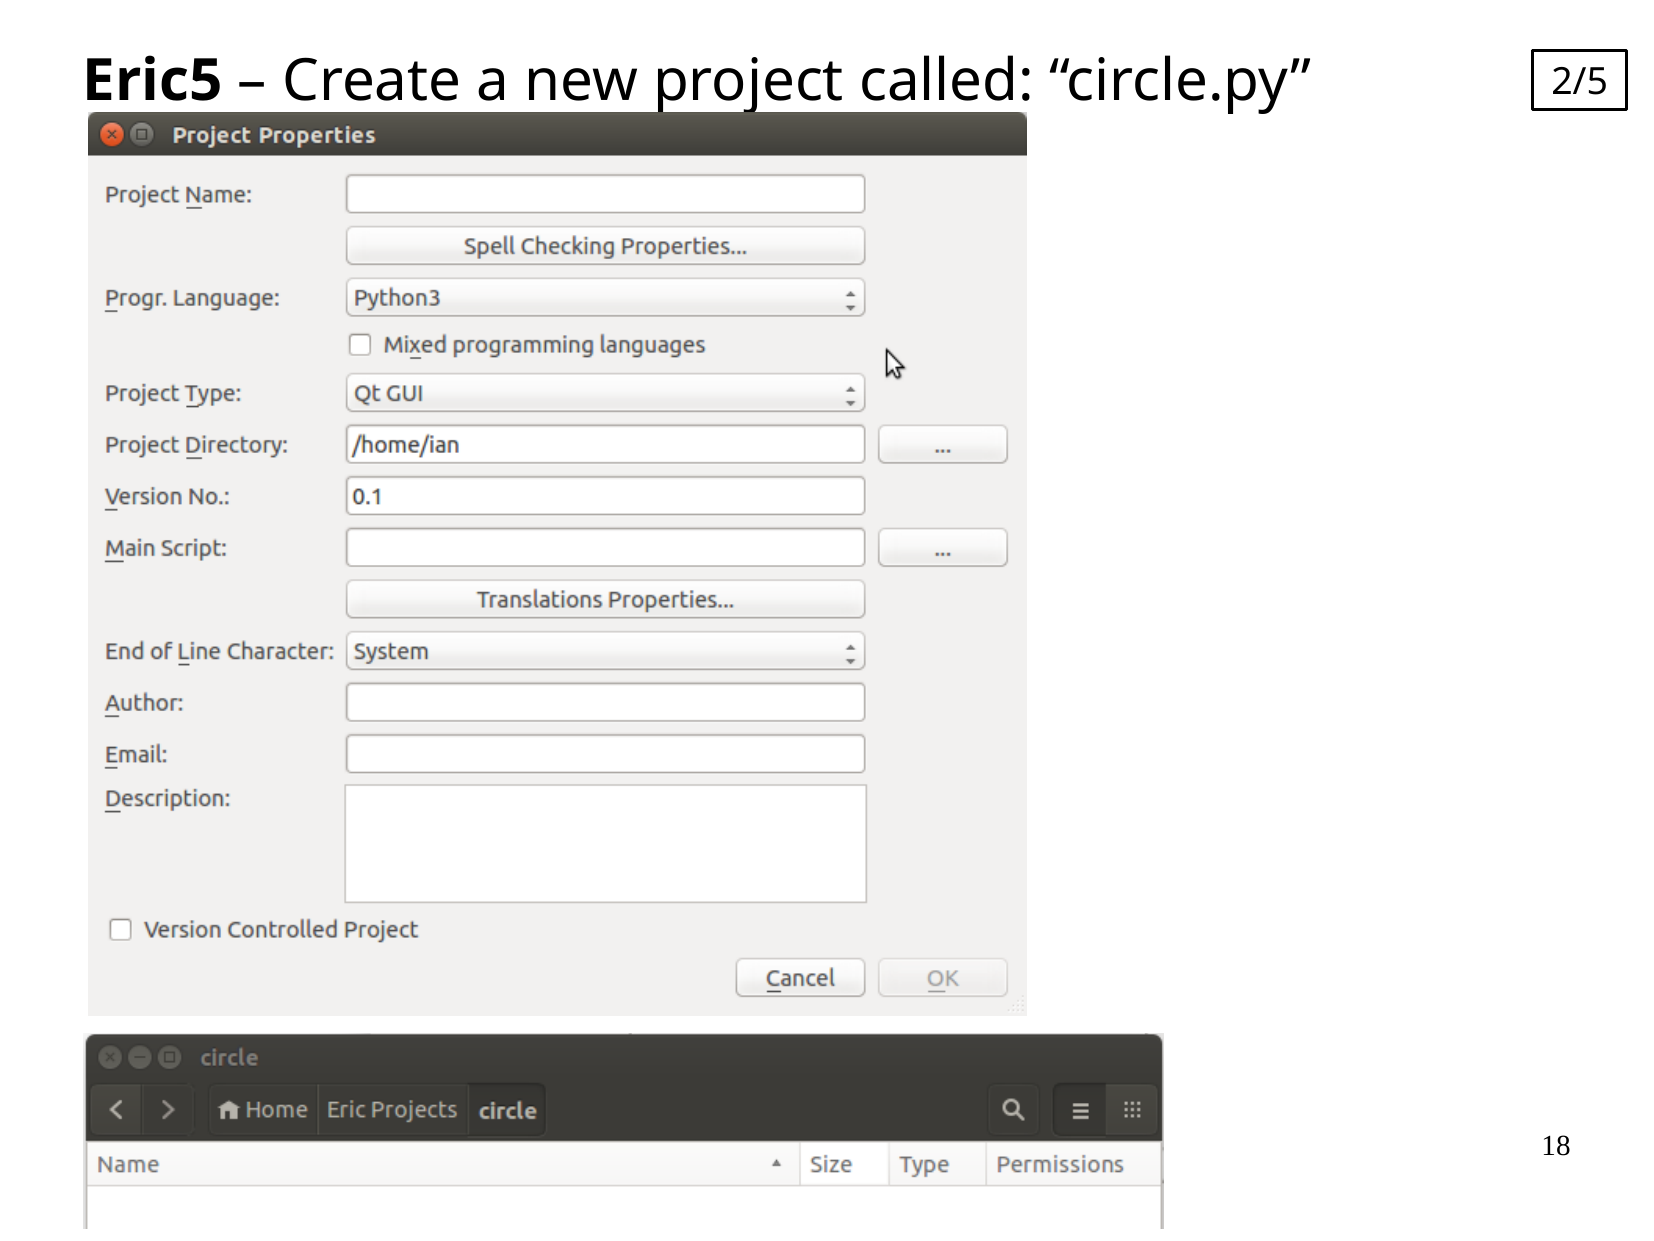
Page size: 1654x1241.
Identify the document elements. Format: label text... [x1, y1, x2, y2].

picture [88, 112, 1027, 1016]
title Eric5 – Create a new project called: “circle.py” [82, 39, 1571, 116]
text_box 2/5 [1532, 50, 1627, 110]
picture [83, 1033, 1164, 1229]
